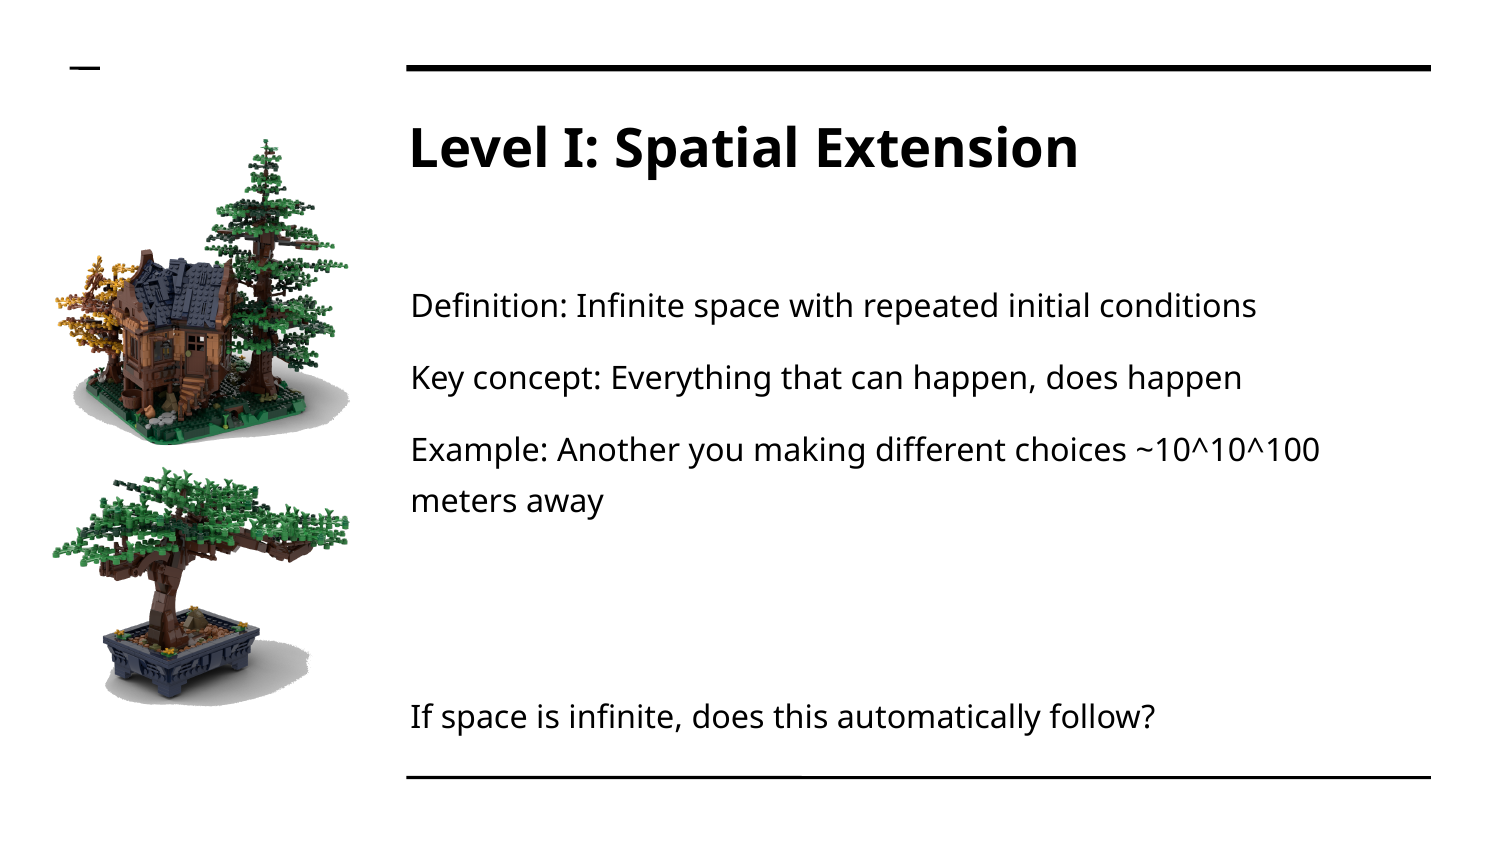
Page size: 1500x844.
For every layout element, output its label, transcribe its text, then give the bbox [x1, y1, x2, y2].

title Level I: Spatial Extension [393, 94, 1431, 199]
picture [50, 463, 351, 708]
list Definition: Infinite space with repeated initial conditions Key concept: Everything that can happen, does happen Example: Another you making different choices ~10^10^100 meters away If space is infinite, does this automatically follow? [395, 261, 1433, 755]
picture [50, 135, 351, 449]
